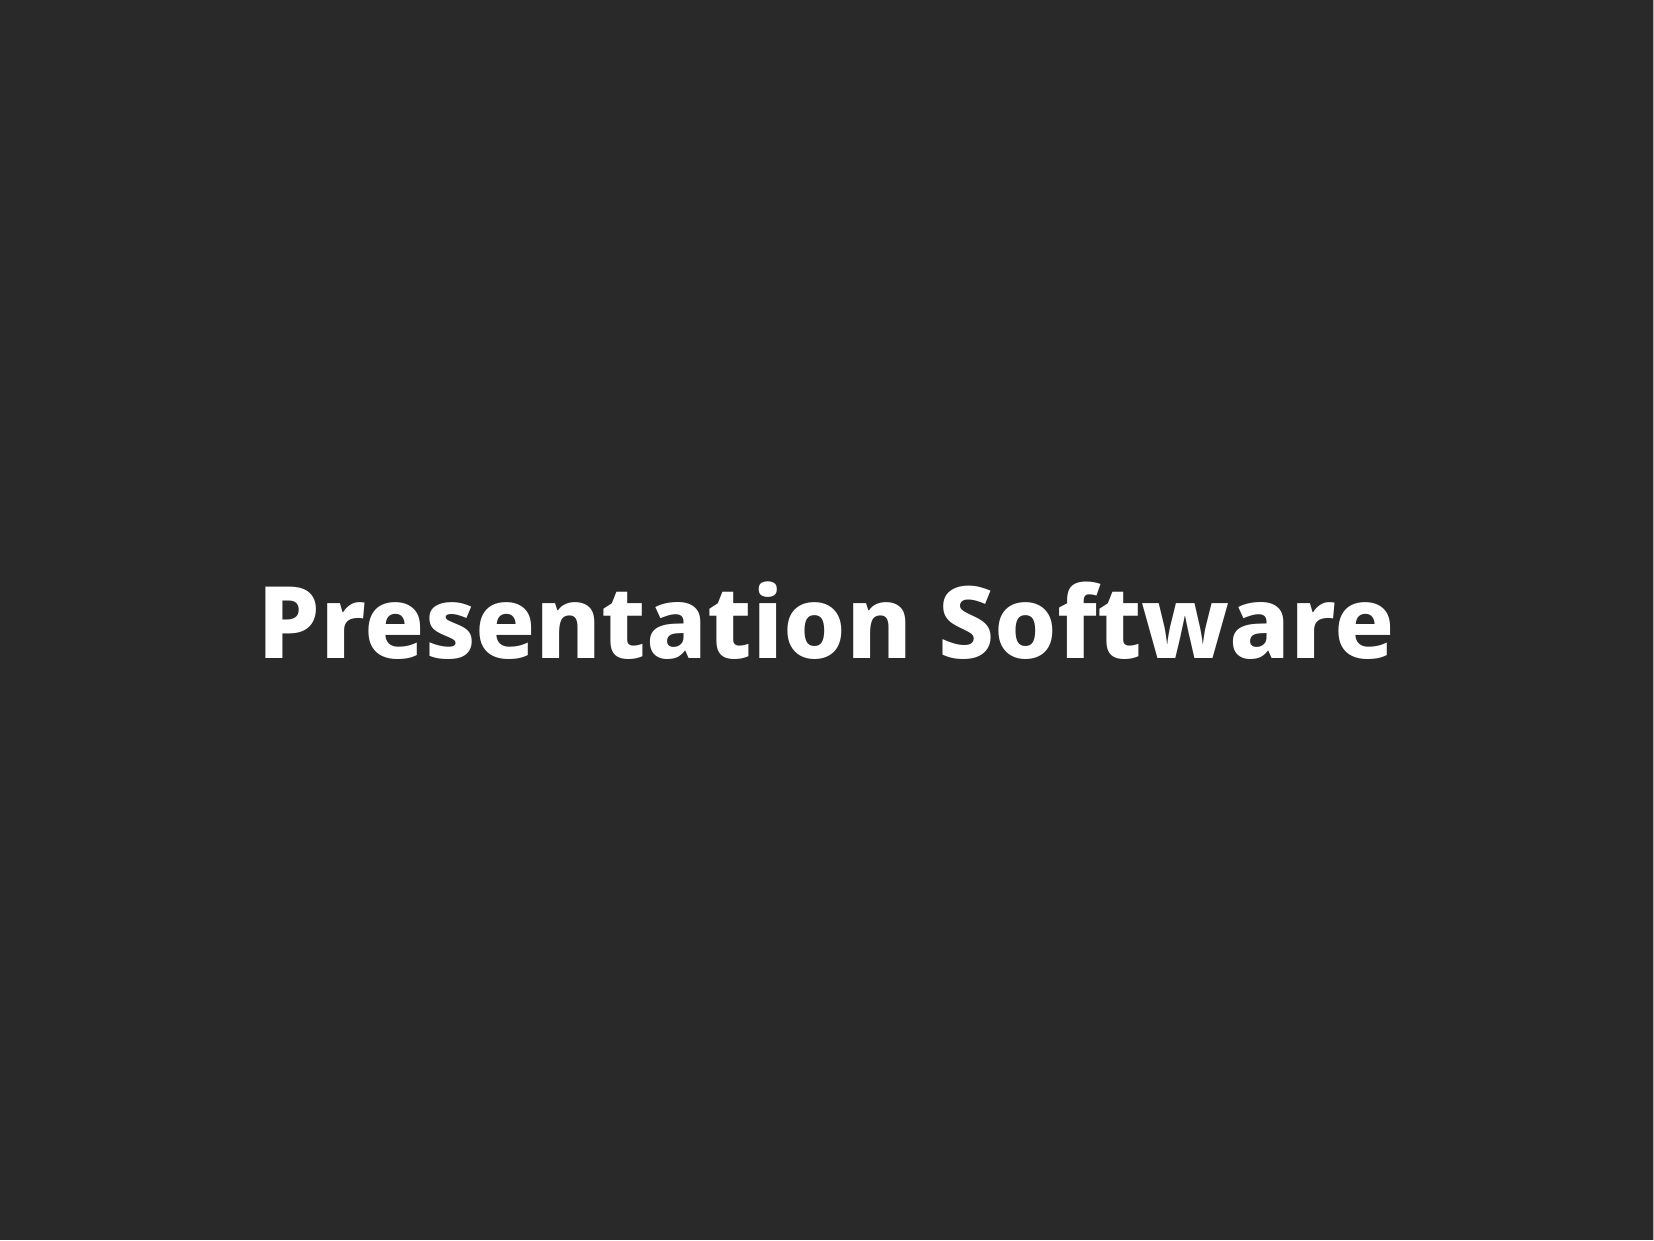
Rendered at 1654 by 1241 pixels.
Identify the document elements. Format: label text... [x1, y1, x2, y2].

subtitle Presentation Software [82, 557, 1571, 683]
